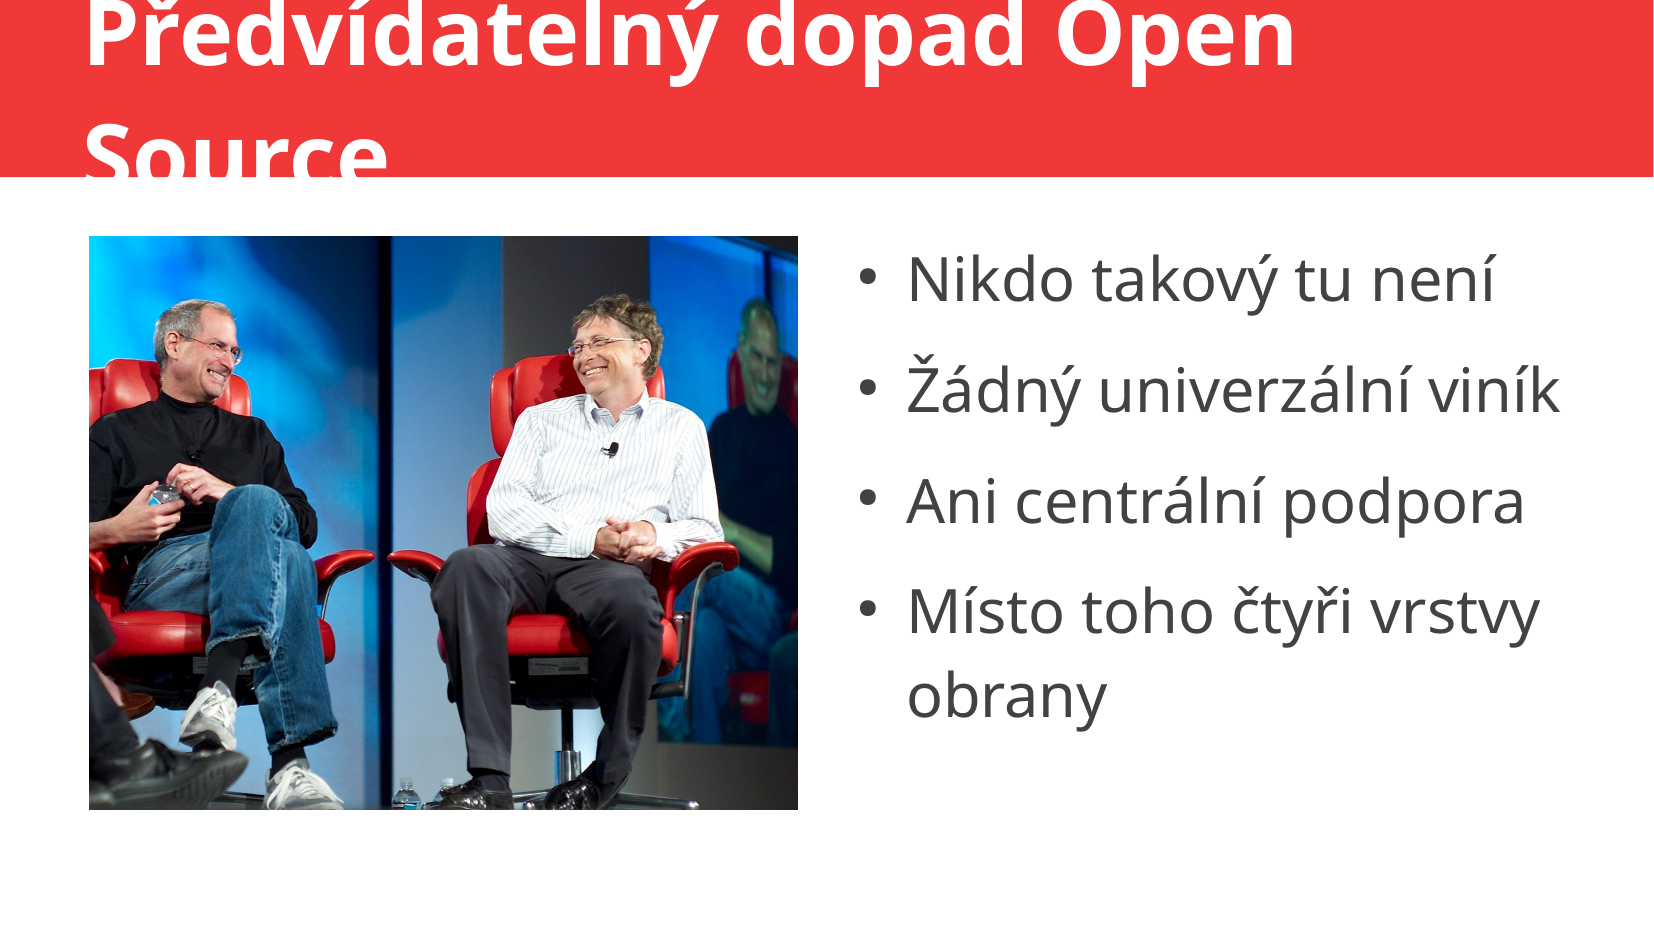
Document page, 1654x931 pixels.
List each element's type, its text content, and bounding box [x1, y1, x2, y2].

title Předvídatelný dopad Open Source [82, 14, 1571, 171]
picture [89, 236, 798, 810]
list Nikdo takový tu není Žádný univerzální viník Ani centrální podpora Místo toho čtyři vrstvy obrany [840, 236, 1564, 810]
